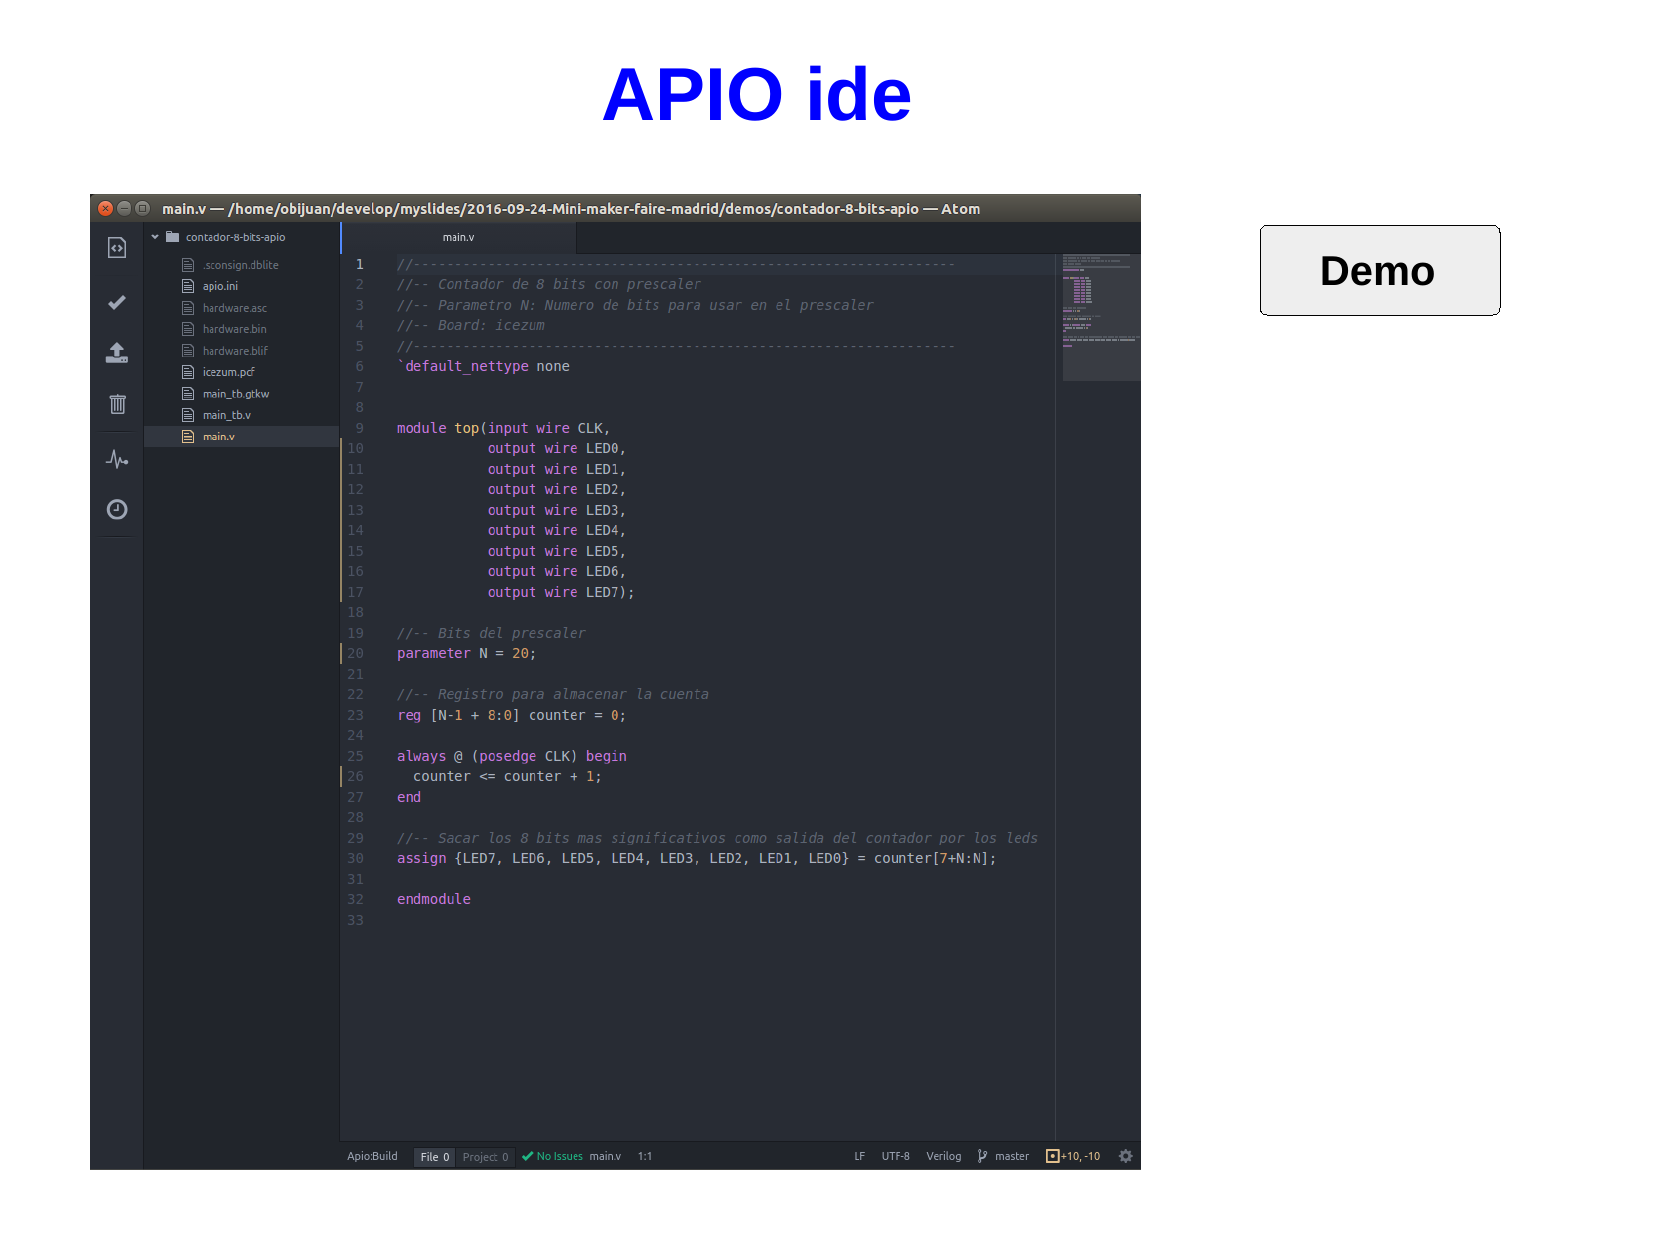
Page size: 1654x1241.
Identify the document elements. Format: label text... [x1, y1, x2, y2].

text_box APIO ide [30, 45, 1486, 182]
picture [90, 194, 1141, 1170]
text_box [1260, 225, 1501, 316]
text_box Demo [1305, 240, 1456, 316]
